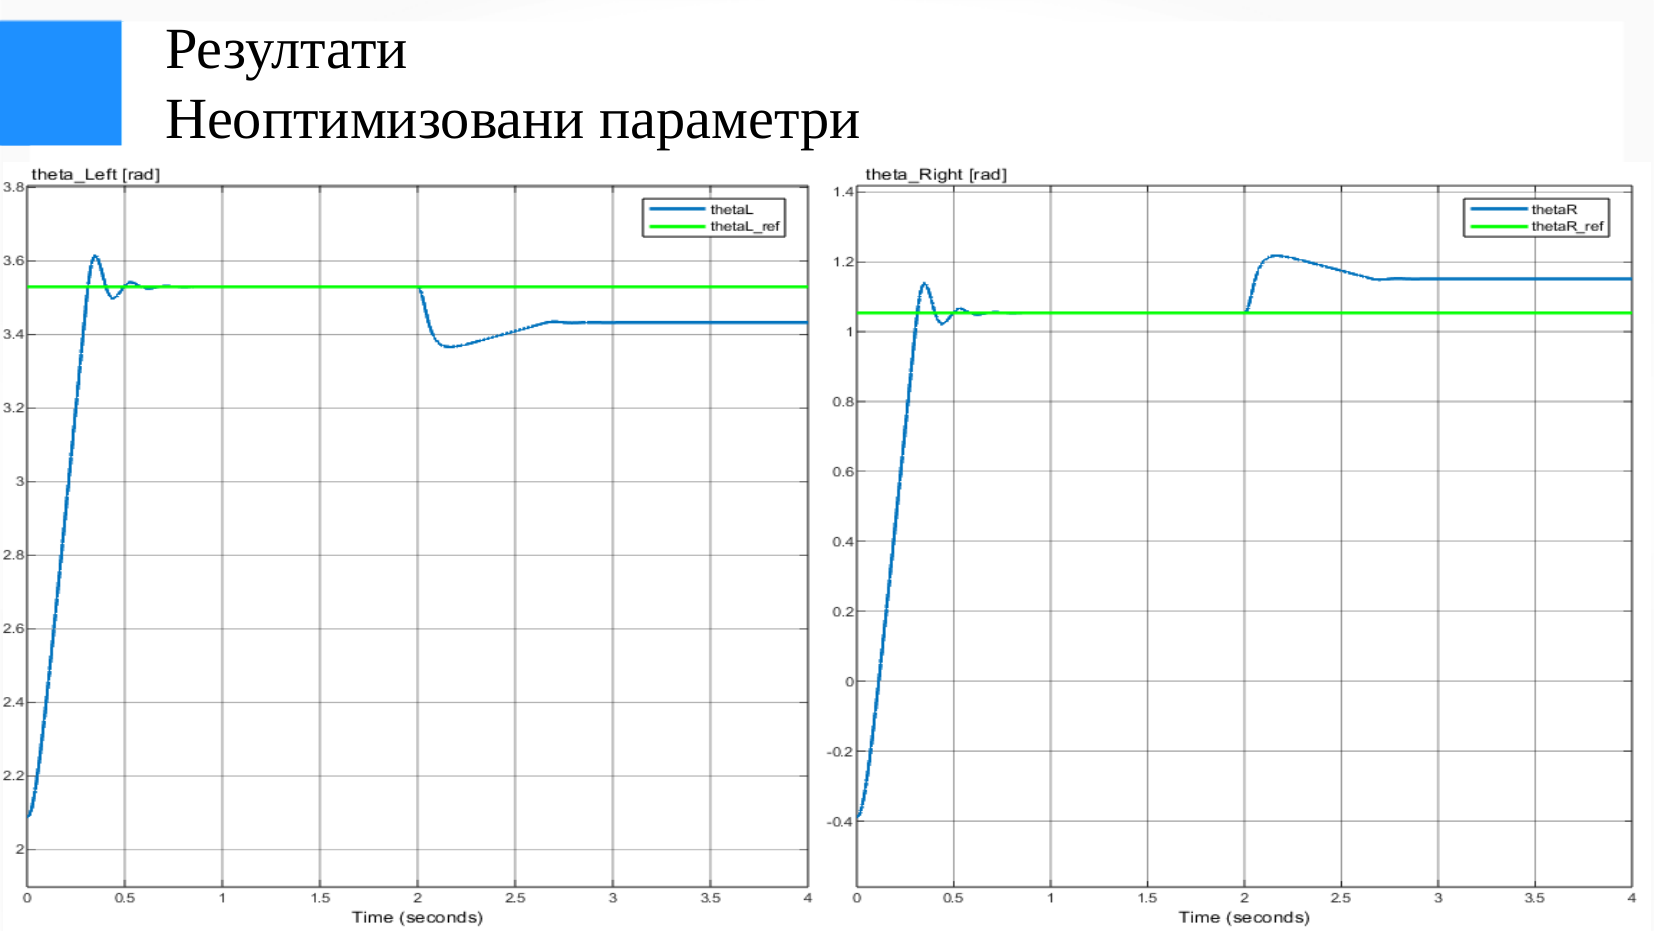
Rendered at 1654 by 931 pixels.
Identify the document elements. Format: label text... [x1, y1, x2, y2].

title Резултати Неоптимизовани параметри [165, 10, 916, 162]
picture [0, 0, 1654, 931]
